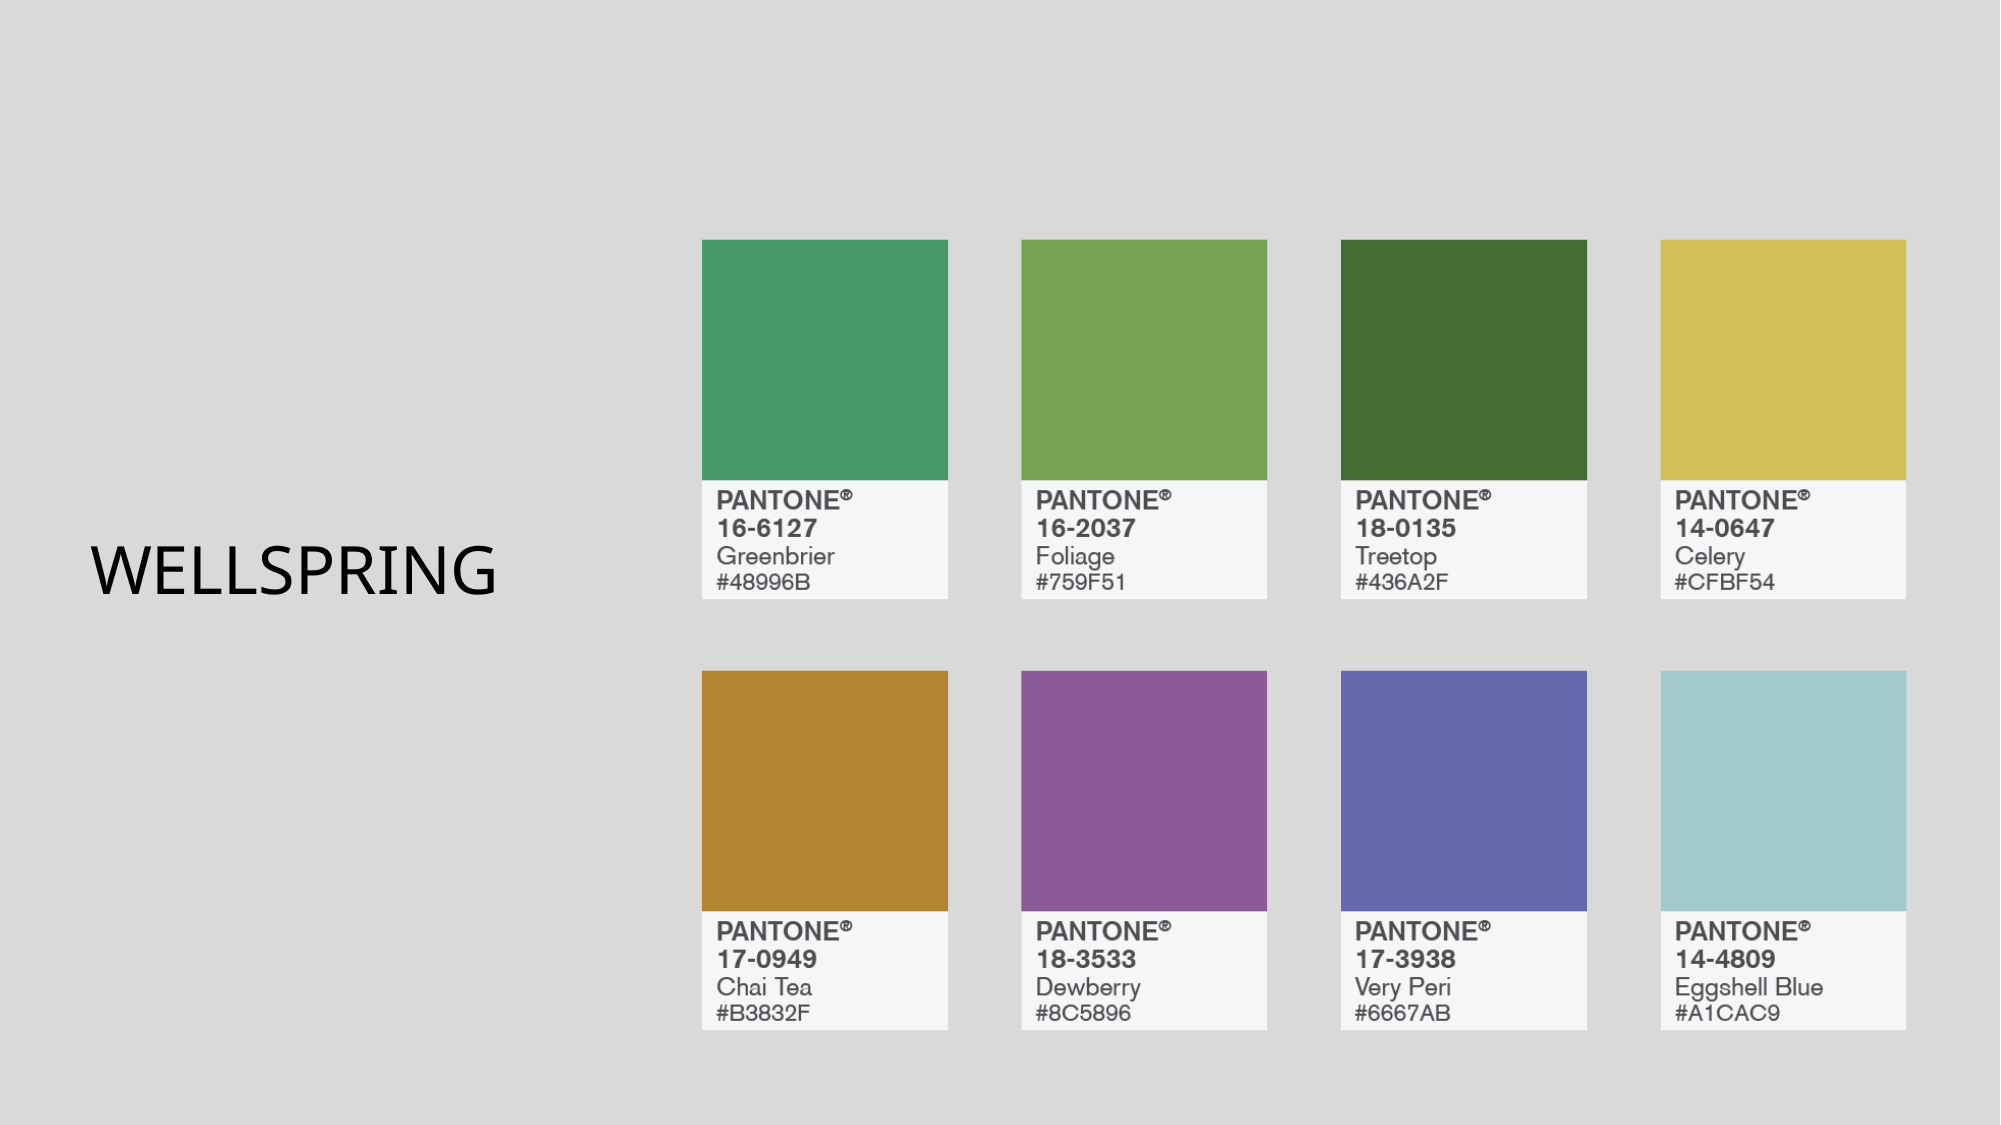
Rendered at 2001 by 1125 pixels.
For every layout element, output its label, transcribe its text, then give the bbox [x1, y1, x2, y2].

title WELLSPRING [75, 421, 669, 616]
picture [1021, 239, 1268, 601]
picture [1660, 670, 1907, 1031]
picture [701, 239, 949, 601]
picture [1021, 670, 1268, 1031]
picture [1341, 670, 1588, 1031]
picture [1660, 239, 1907, 601]
picture [701, 670, 949, 1031]
picture [1341, 239, 1588, 601]
